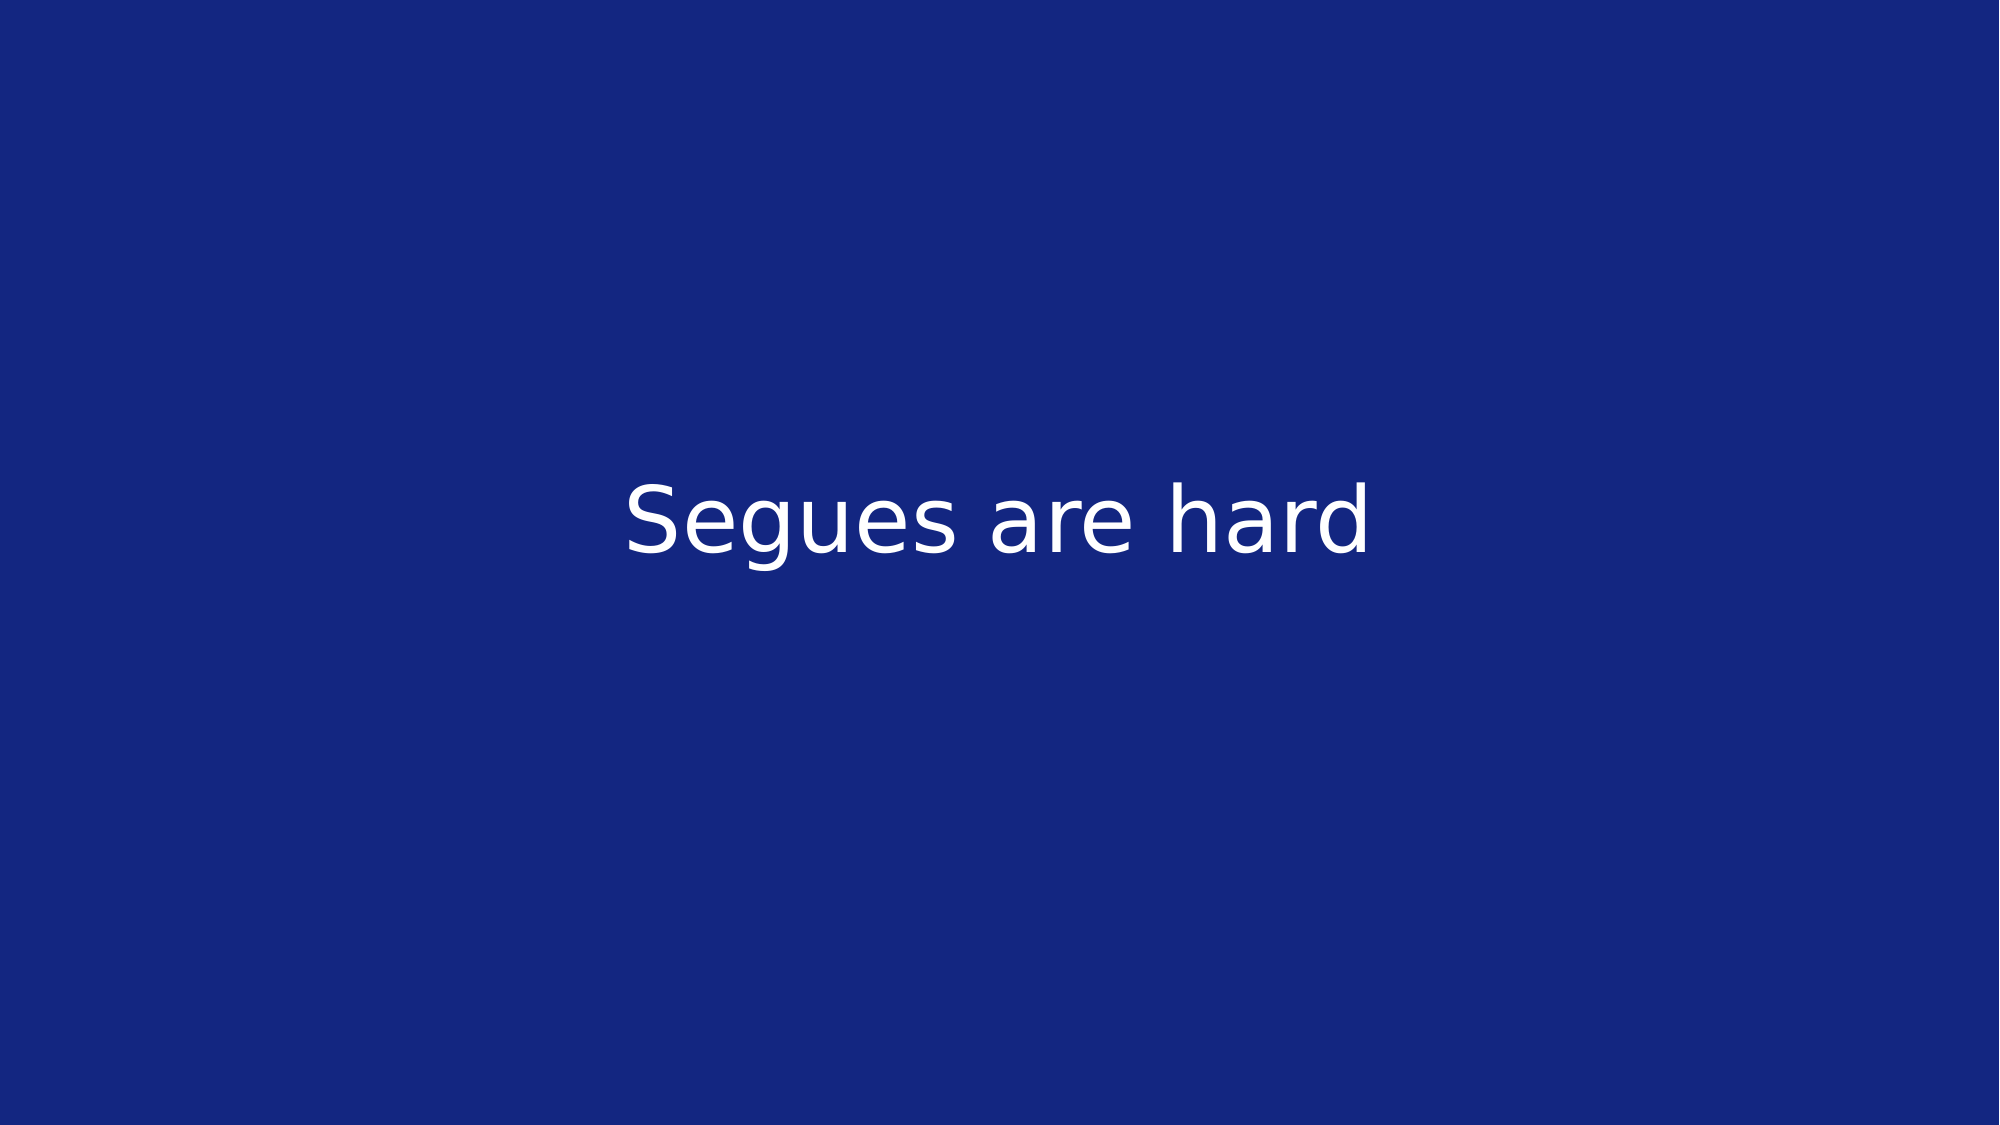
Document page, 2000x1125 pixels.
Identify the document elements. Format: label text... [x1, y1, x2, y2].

title Segues are hard [99, 427, 1900, 616]
